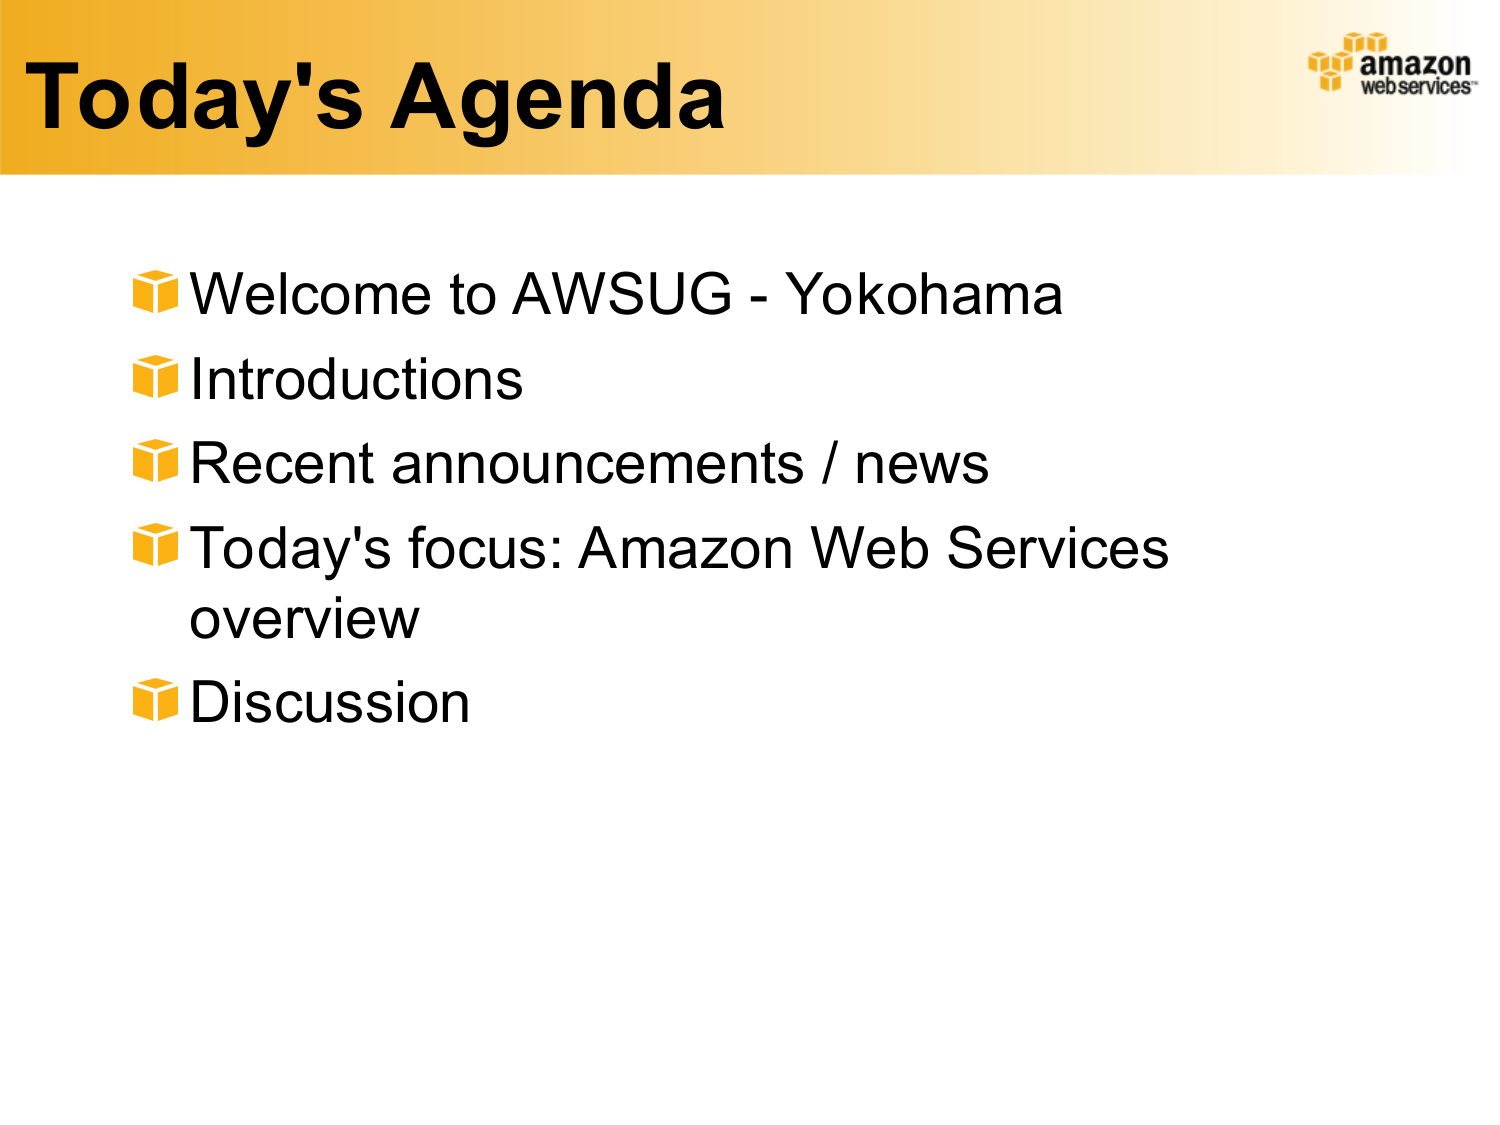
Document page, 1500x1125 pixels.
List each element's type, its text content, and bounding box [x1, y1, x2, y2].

title Today's Agenda [2, 0, 1278, 185]
picture [0, 0, 1500, 1125]
list Welcome to AWSUG - Yokohama Introductions Recent announcements / news Today's focus: Amazon Web Services overview Discussion [112, 246, 1388, 1000]
